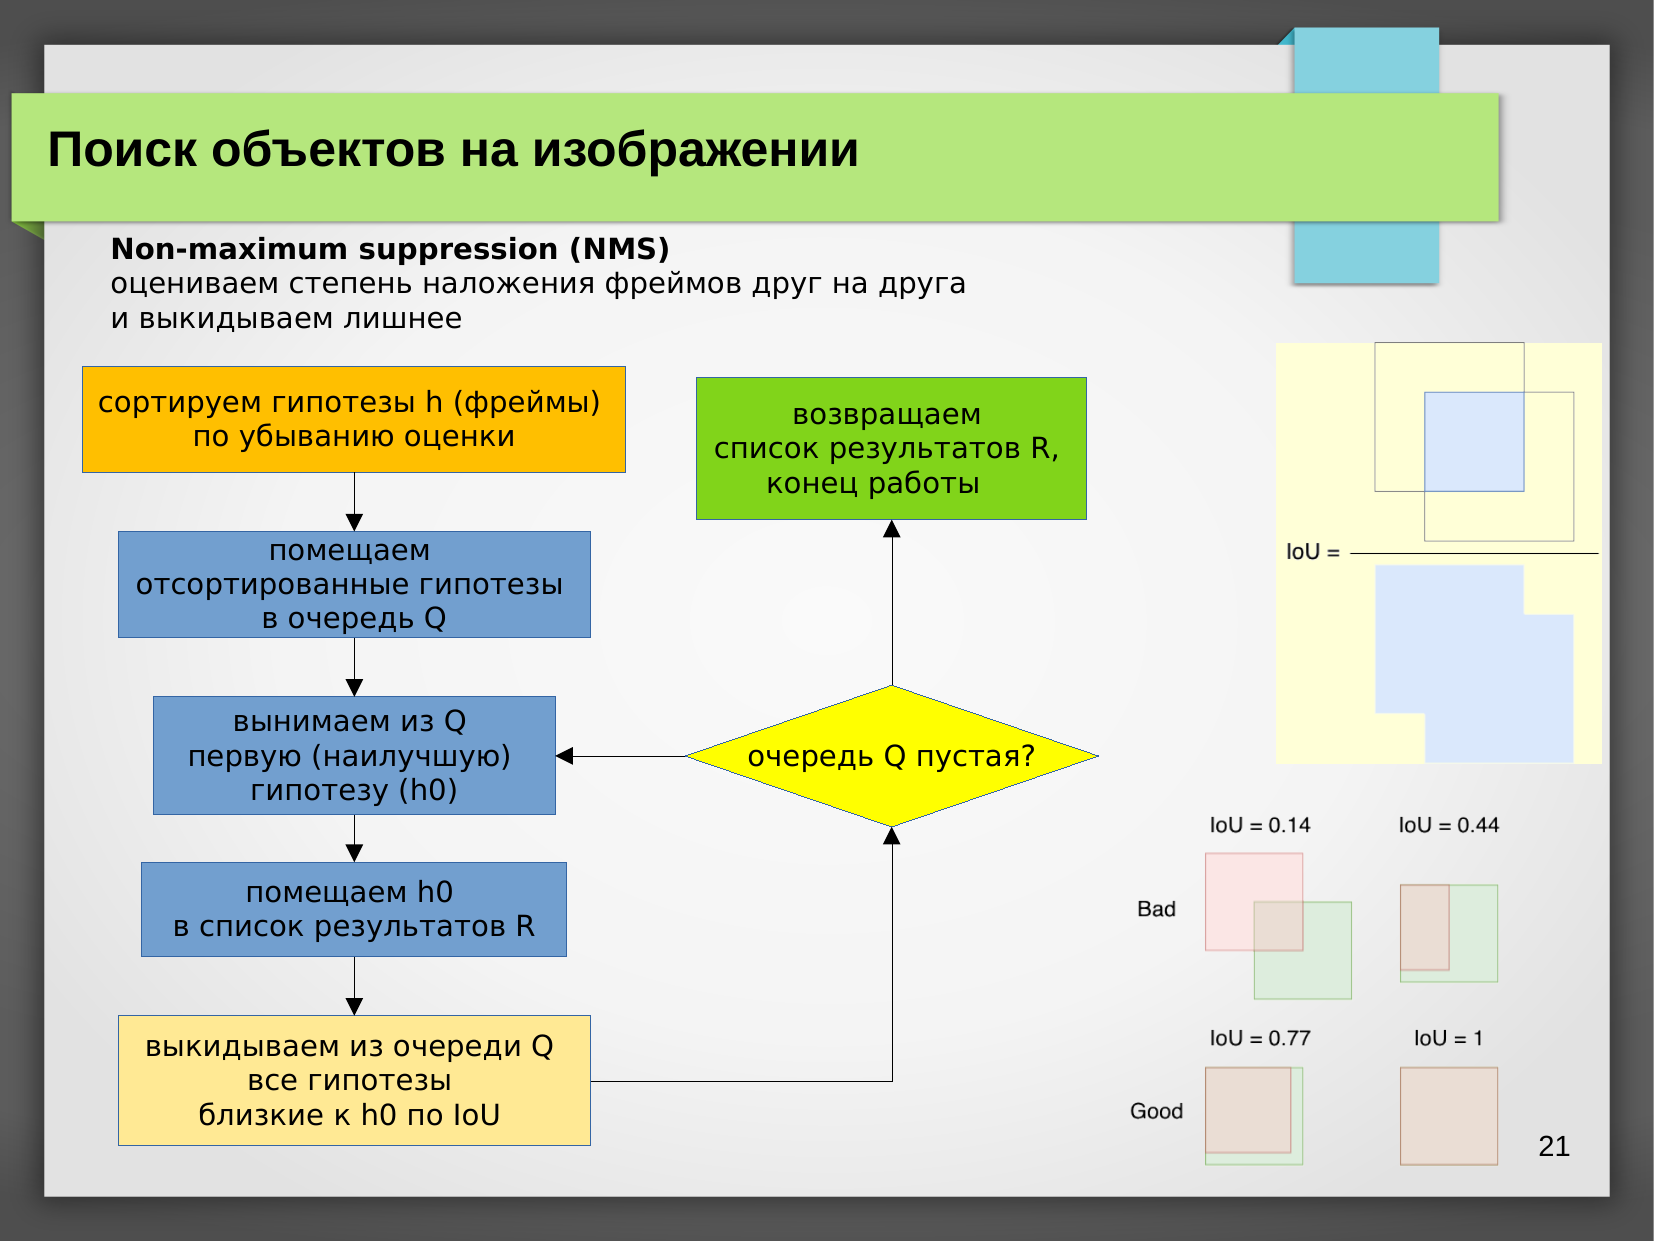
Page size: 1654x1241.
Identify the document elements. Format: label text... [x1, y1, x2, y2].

text_box помещаем h0 в список результатов R [141, 862, 567, 957]
text_box очередь Q пустая? [685, 685, 1099, 827]
text_box сортируем гипотезы h (фреймы) по убыванию оценки [82, 366, 626, 473]
text_box возвращаем список результатов R, конец работы [696, 377, 1087, 520]
title Поиск объектов на изображении [47, 120, 1004, 177]
text_box помещаем отсортированные гипотезы в очередь Q [118, 531, 591, 638]
text_box Non-maximum suppression (NMS) оцениваем степень наложения фреймов друг на друга и выкидываем лишнее [95, 224, 1016, 343]
text_box выкидываем из очереди Q все гипотезы близкие к h0 по IoU [118, 1015, 591, 1146]
picture [0, 0, 1654, 1241]
text_box вынимаем из Q первую (наилучшую) гипотезу (h0) [153, 696, 556, 815]
